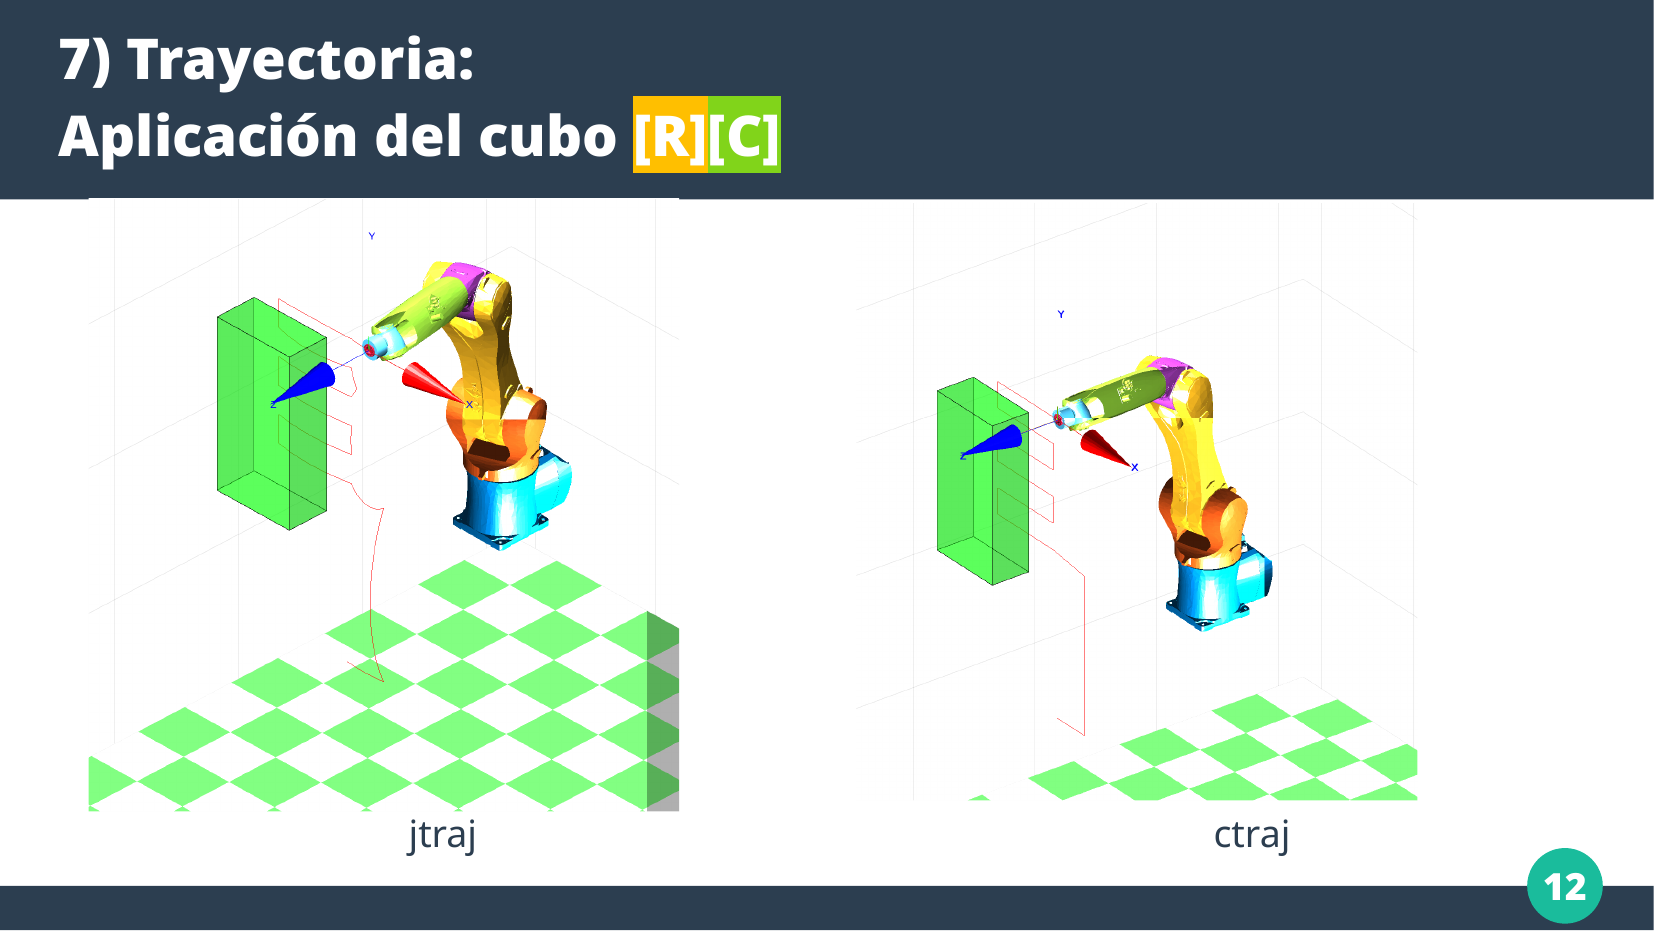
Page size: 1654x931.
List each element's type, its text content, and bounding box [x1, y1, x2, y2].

title 7) Trayectoria: Aplicación del cubo [R][C] [59, 37, 1595, 155]
text_box jtraj [88, 801, 798, 864]
picture [856, 202, 1418, 801]
picture [88, 198, 680, 801]
text_box ctraj [897, 801, 1607, 864]
